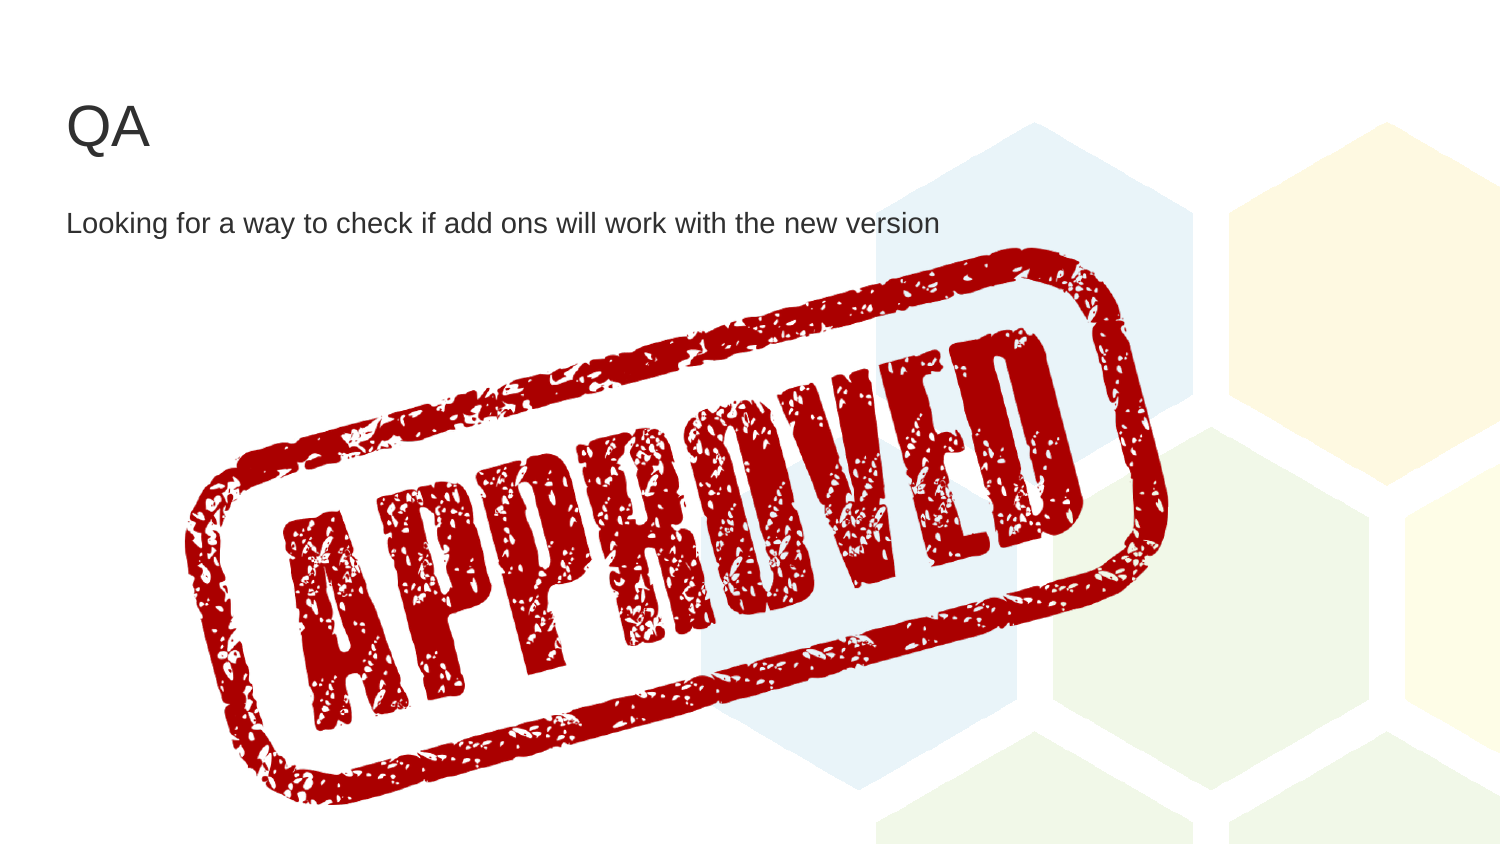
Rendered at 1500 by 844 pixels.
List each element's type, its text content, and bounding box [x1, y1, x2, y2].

list Looking for a way to check if add ons will work with the new version [51, 189, 1411, 763]
picture [0, 0, 1500, 844]
title QA [51, 72, 1449, 167]
